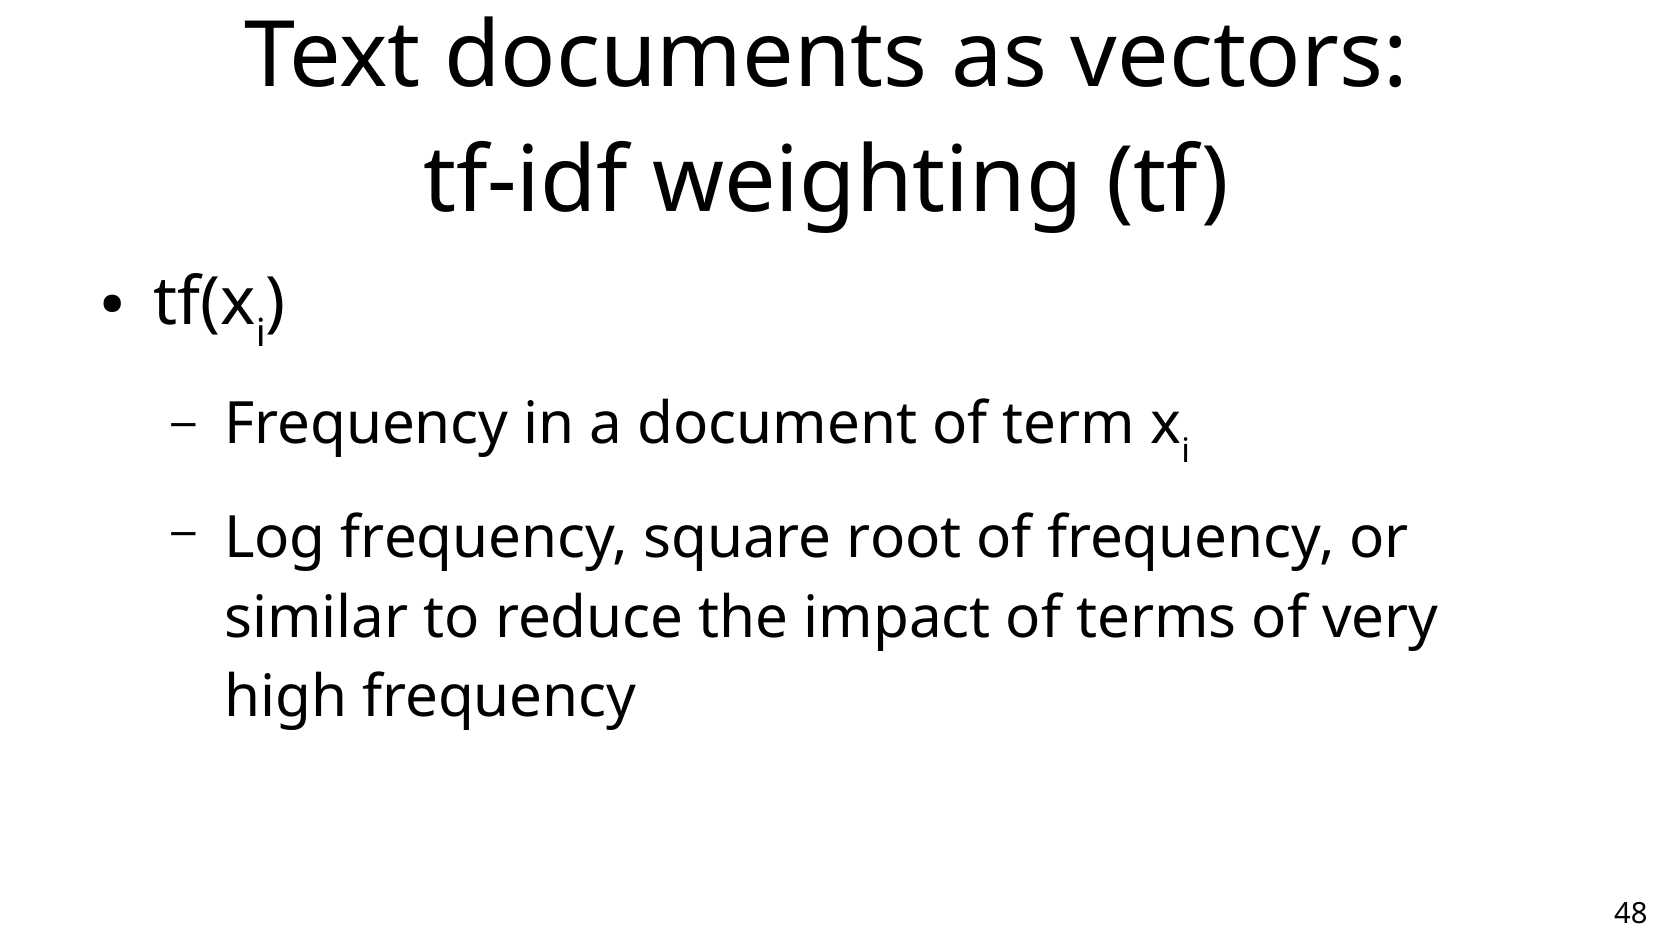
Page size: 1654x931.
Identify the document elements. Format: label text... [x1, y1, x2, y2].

title Text documents as vectors: tf-idf weighting (tf) [82, 1, 1571, 226]
list tf(xi) Frequency in a document of term xi Log frequency, square root of frequency, or similar to reduce the impact of terms of very high frequency [82, 253, 1571, 886]
